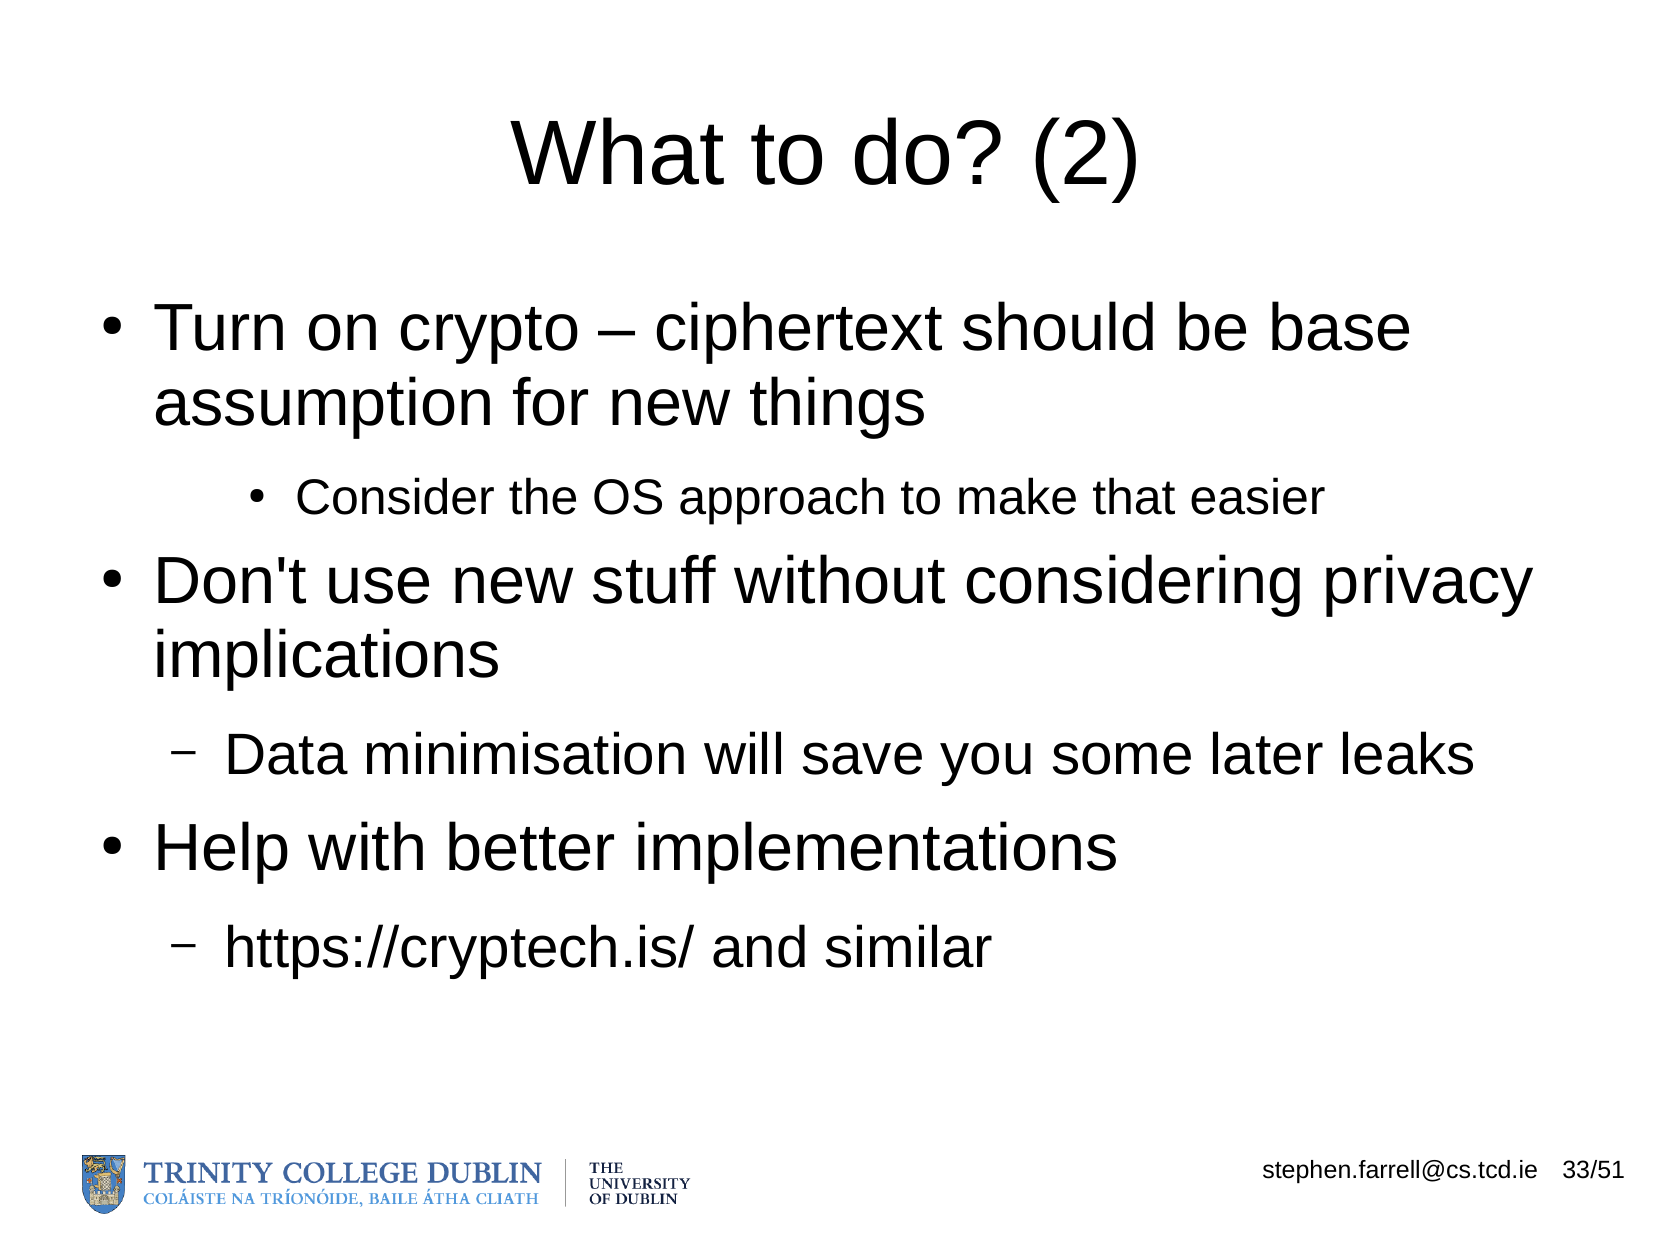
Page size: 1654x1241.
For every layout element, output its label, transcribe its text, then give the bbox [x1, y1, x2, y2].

list Turn on crypto – ciphertext should be base assumption for new things Consider the OS approach to make that easier Don't use new stuff without considering privacy implications Data minimisation will save you some later leaks Help with better implementations https://cryptech.is/ and similar [82, 290, 1571, 1010]
title What to do? (2) [82, 49, 1571, 257]
picture [82, 1155, 694, 1214]
